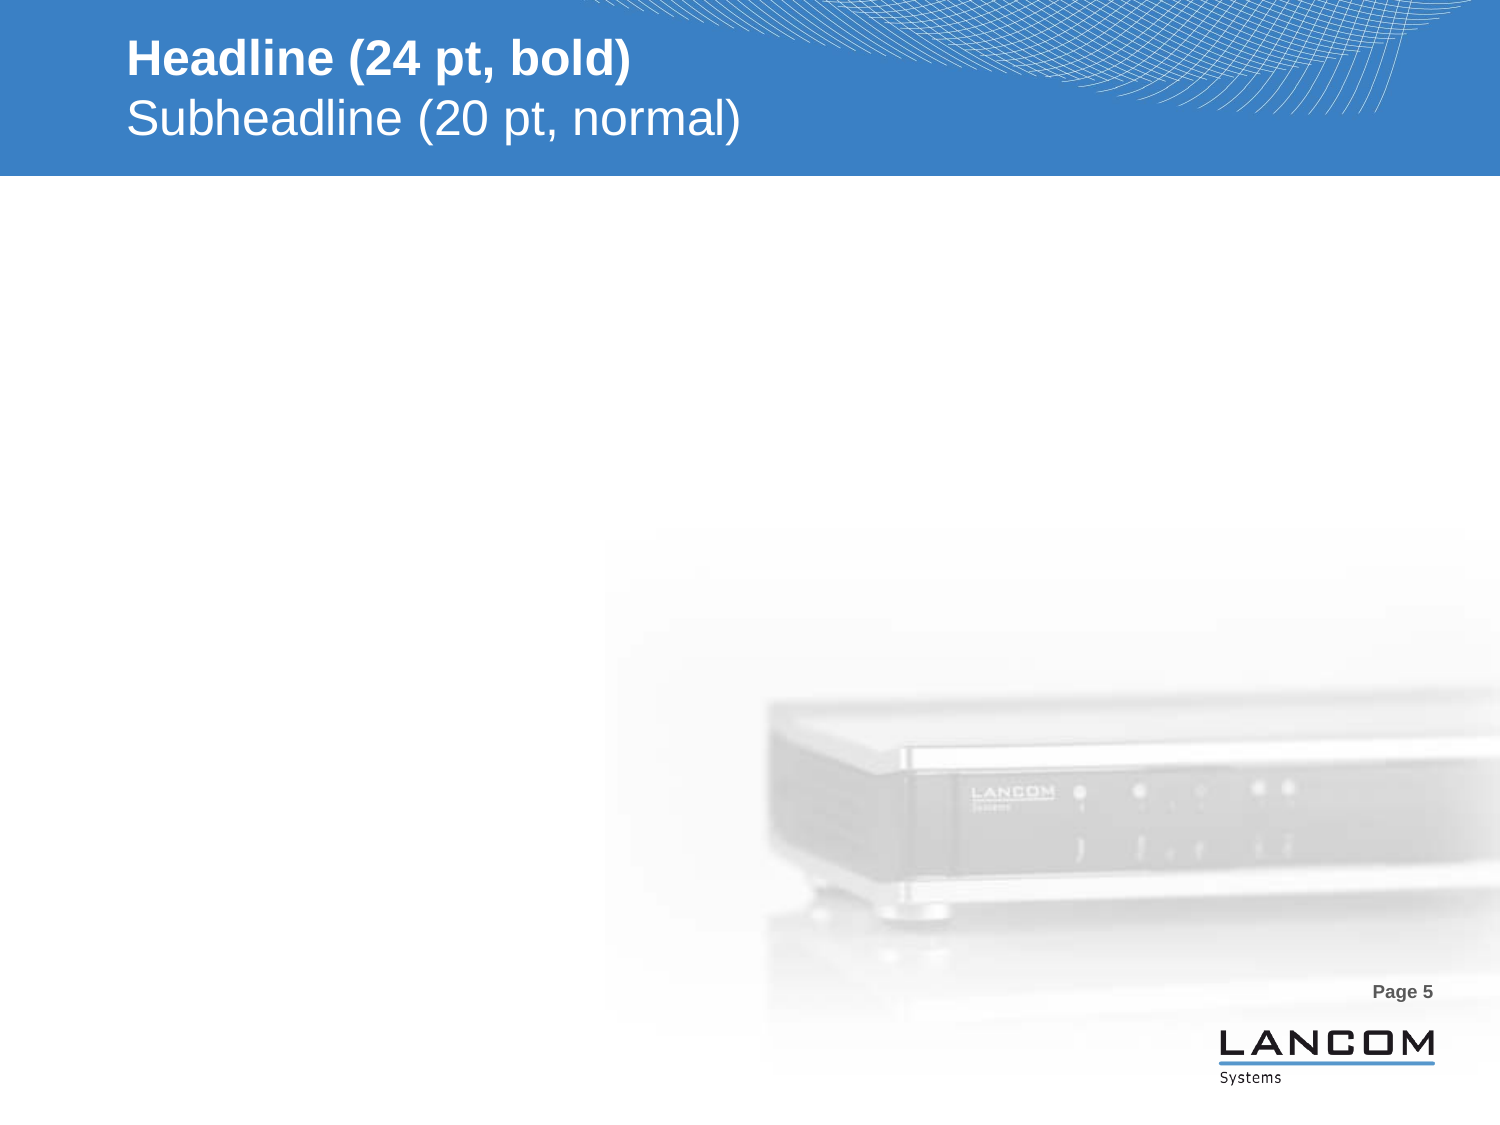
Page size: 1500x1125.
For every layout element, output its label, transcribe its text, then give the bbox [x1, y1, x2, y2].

title Headline (24 pt, bold) Subheadline (20 pt, normal) [126, 18, 1196, 146]
picture [0, 0, 1500, 176]
picture [605, 528, 1500, 1125]
